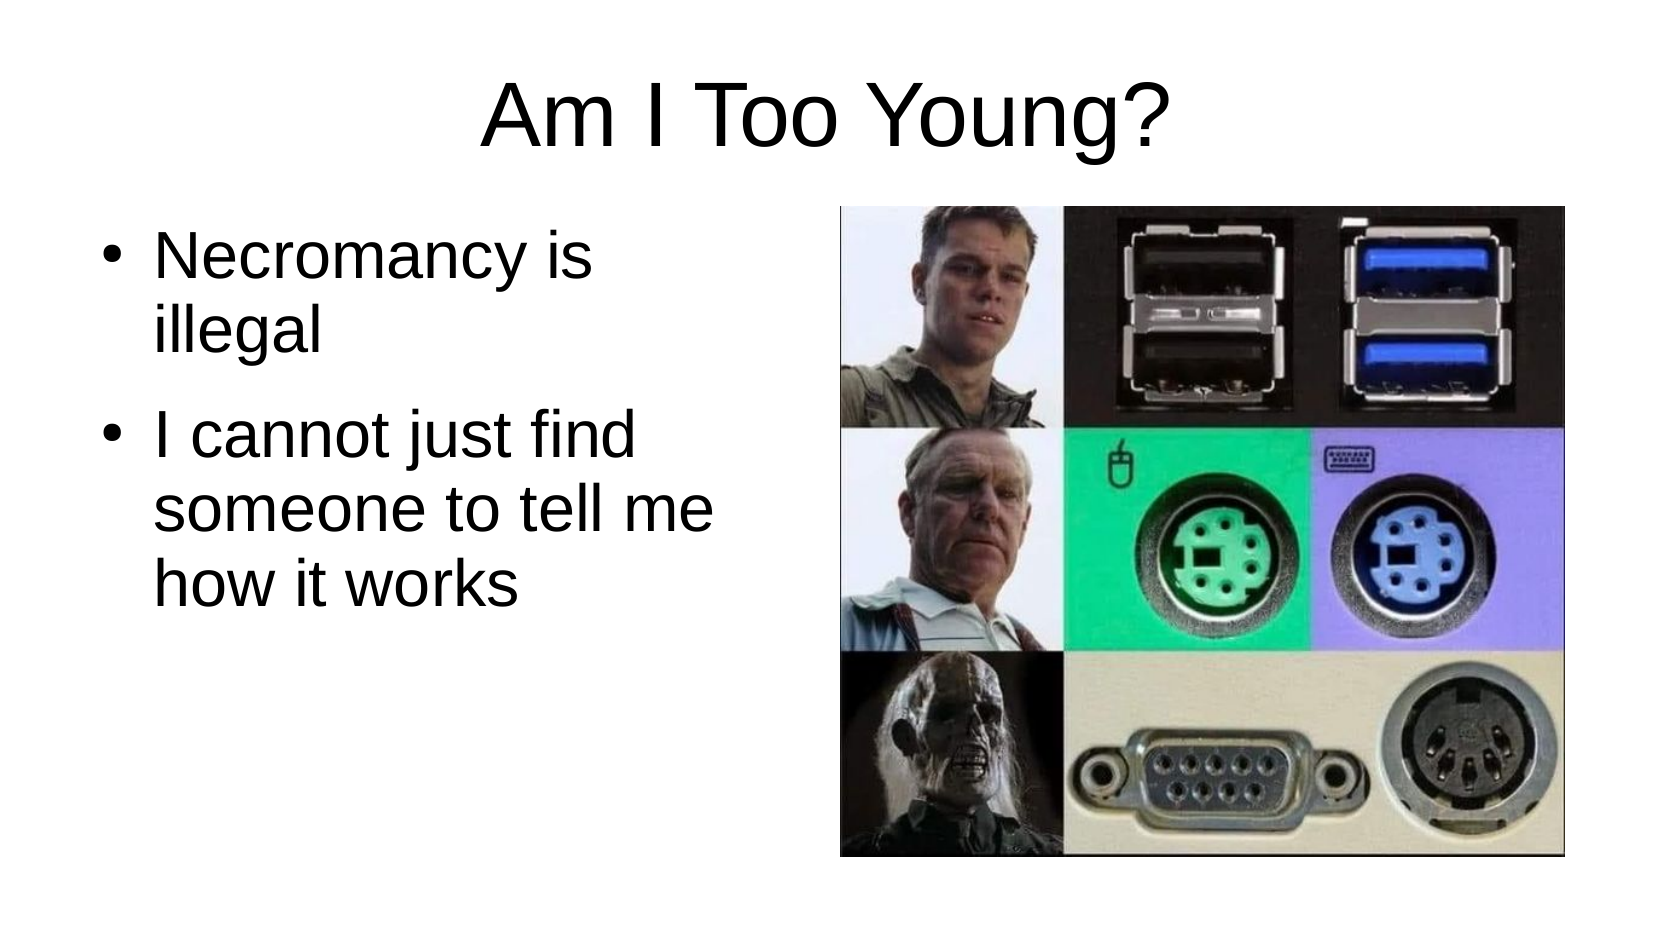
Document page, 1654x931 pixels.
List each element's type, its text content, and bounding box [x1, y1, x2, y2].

title Am I Too Young? [82, 37, 1571, 193]
picture [840, 206, 1565, 857]
list Necromancy is illegal I cannot just find someone to tell me how it works [82, 217, 768, 857]
